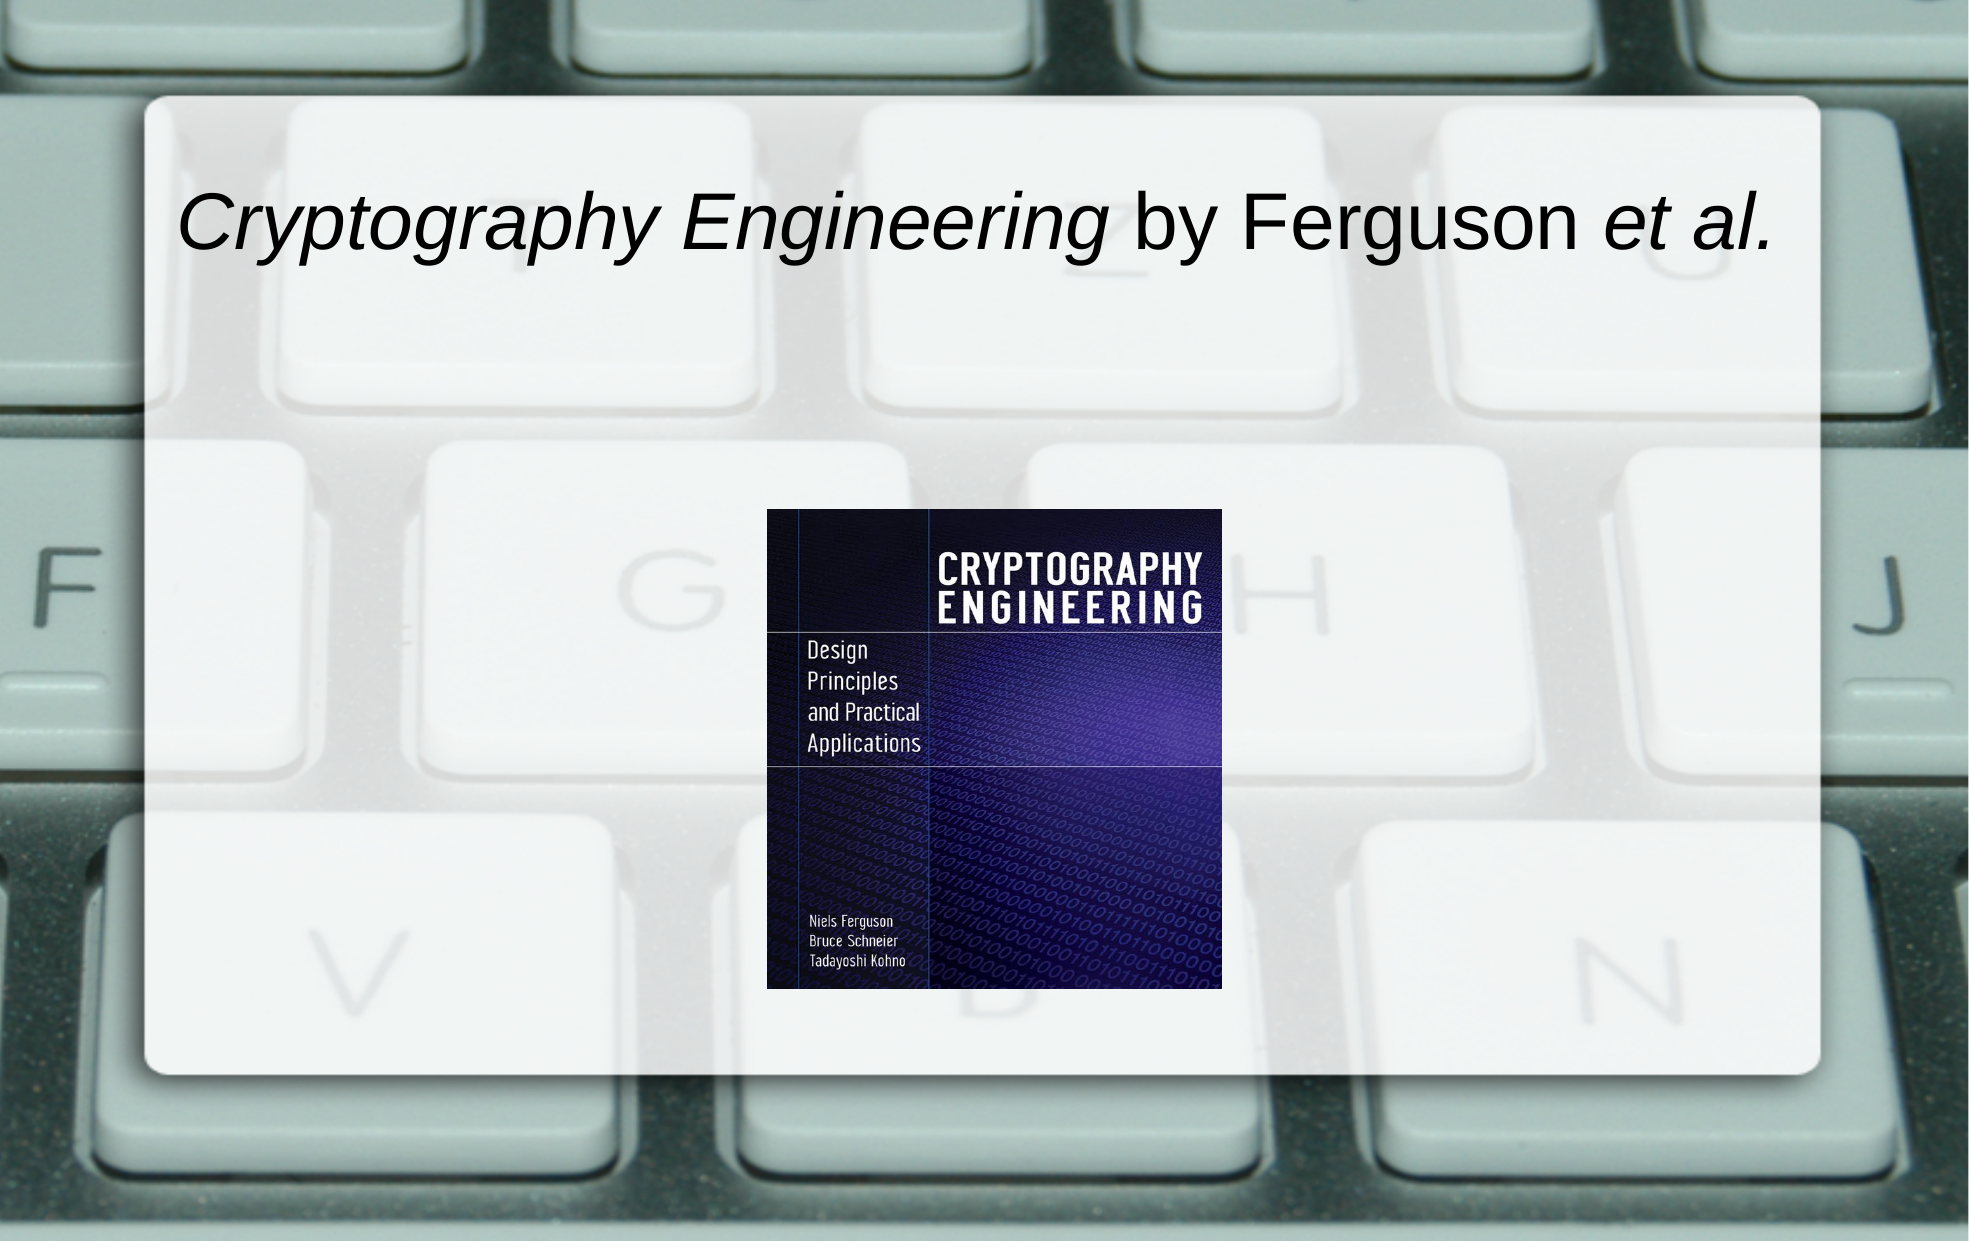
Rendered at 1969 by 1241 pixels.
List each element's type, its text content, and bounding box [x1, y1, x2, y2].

picture [0, 0, 1969, 1241]
title Cryptography Engineering by Ferguson et al. [161, 117, 1793, 325]
